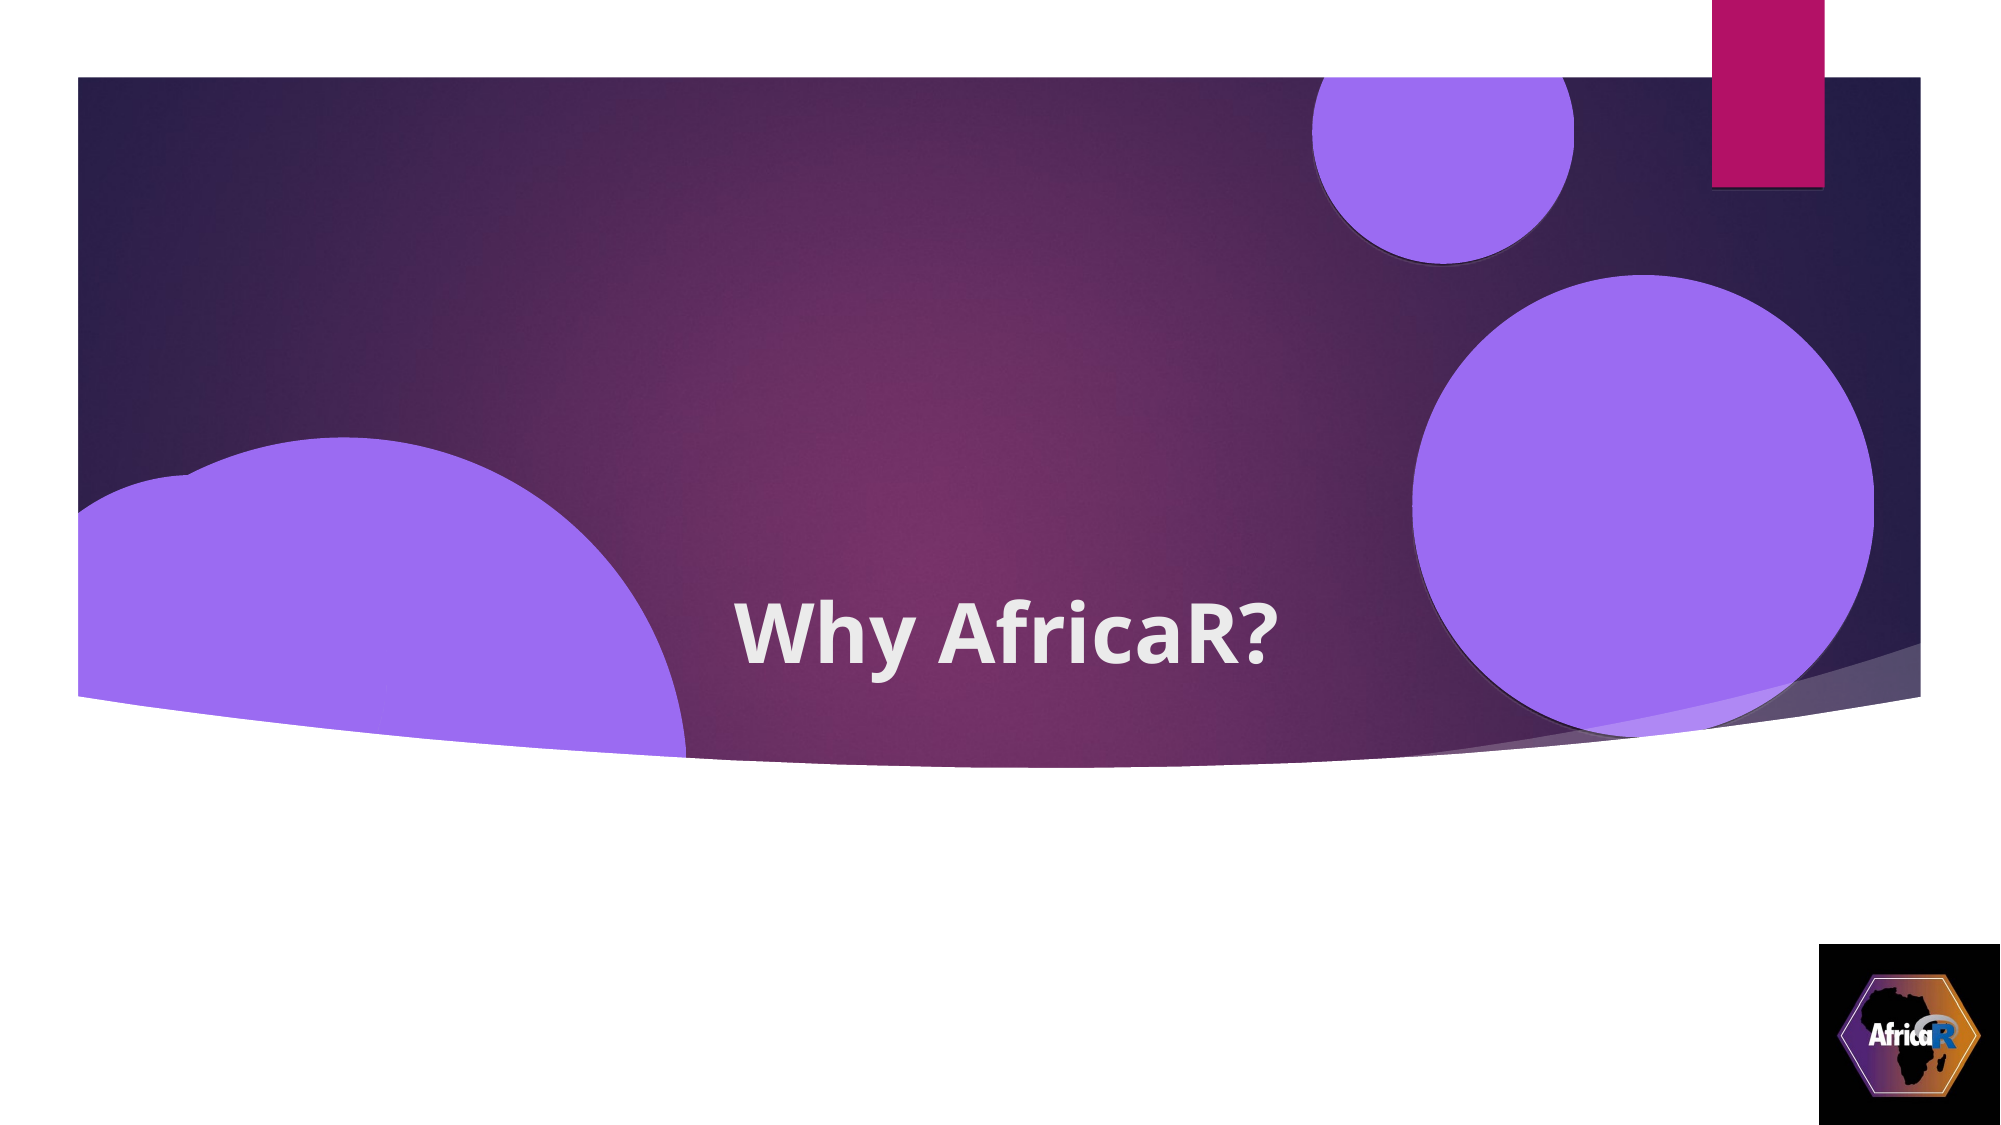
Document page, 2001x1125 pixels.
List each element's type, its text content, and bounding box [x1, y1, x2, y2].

picture [1383, 250, 1401, 258]
picture [1819, 944, 2000, 1125]
text_box Why AfricaR? [189, 388, 1825, 688]
picture [675, 688, 1580, 767]
picture [79, 78, 1920, 673]
